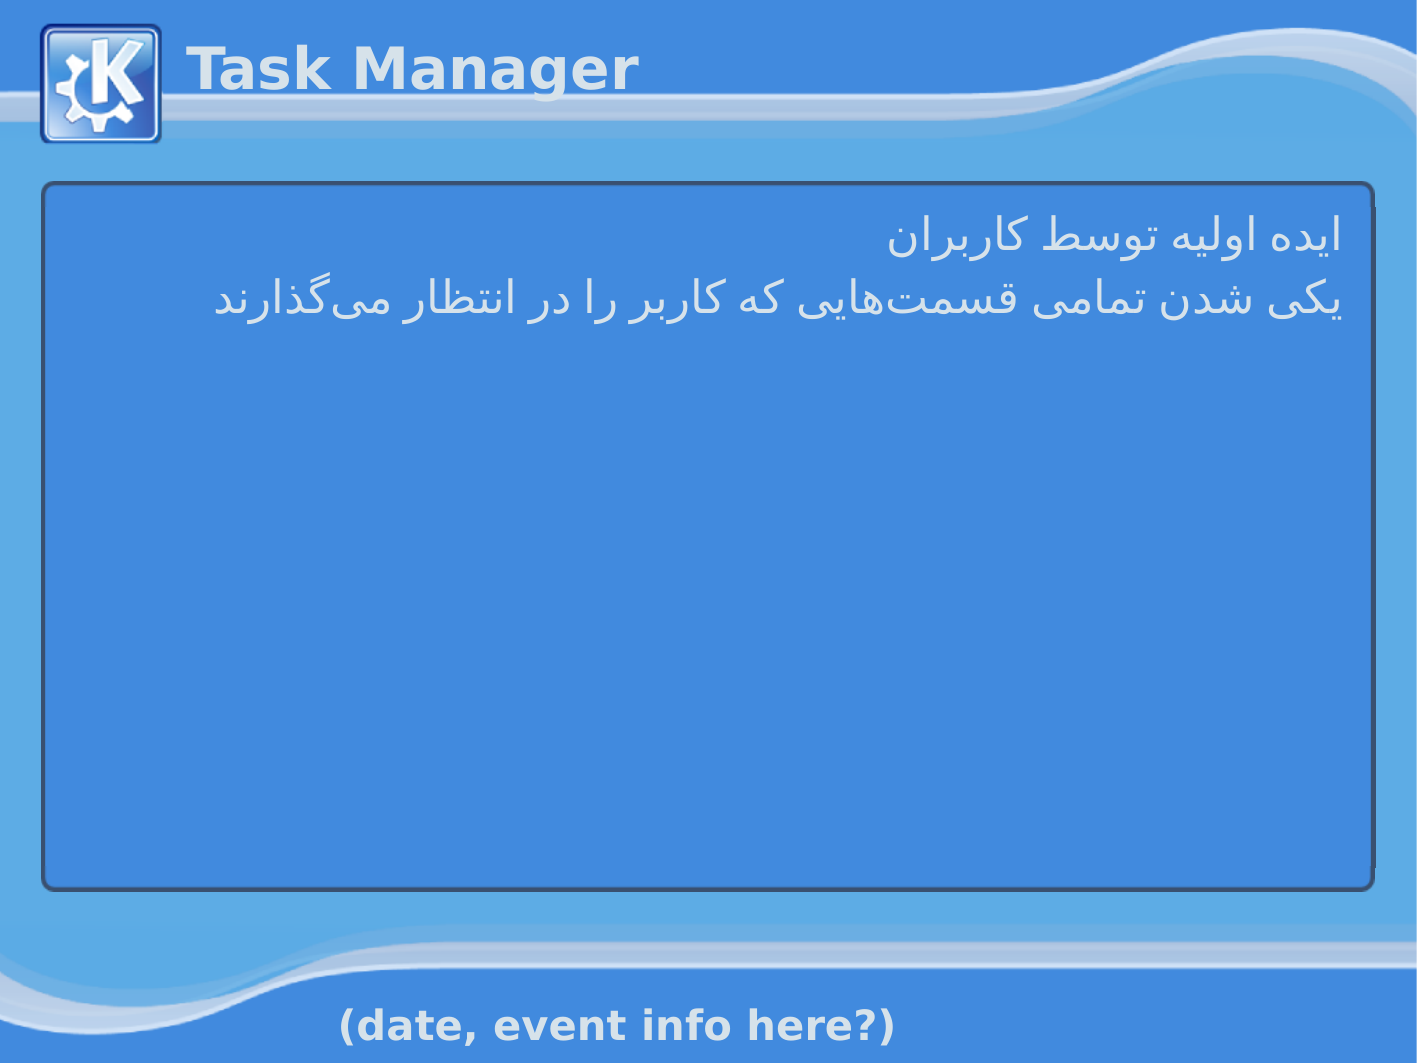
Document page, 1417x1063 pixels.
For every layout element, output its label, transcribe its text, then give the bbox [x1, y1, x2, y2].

text_box Task Manager [171, 27, 1048, 111]
picture [0, 0, 1417, 1063]
text_box ایده اولیه توسط کاربران یکی شدن تمامی قسمت‌هایی که کاربر را در انتظار می‌گذارند [58, 194, 1359, 347]
